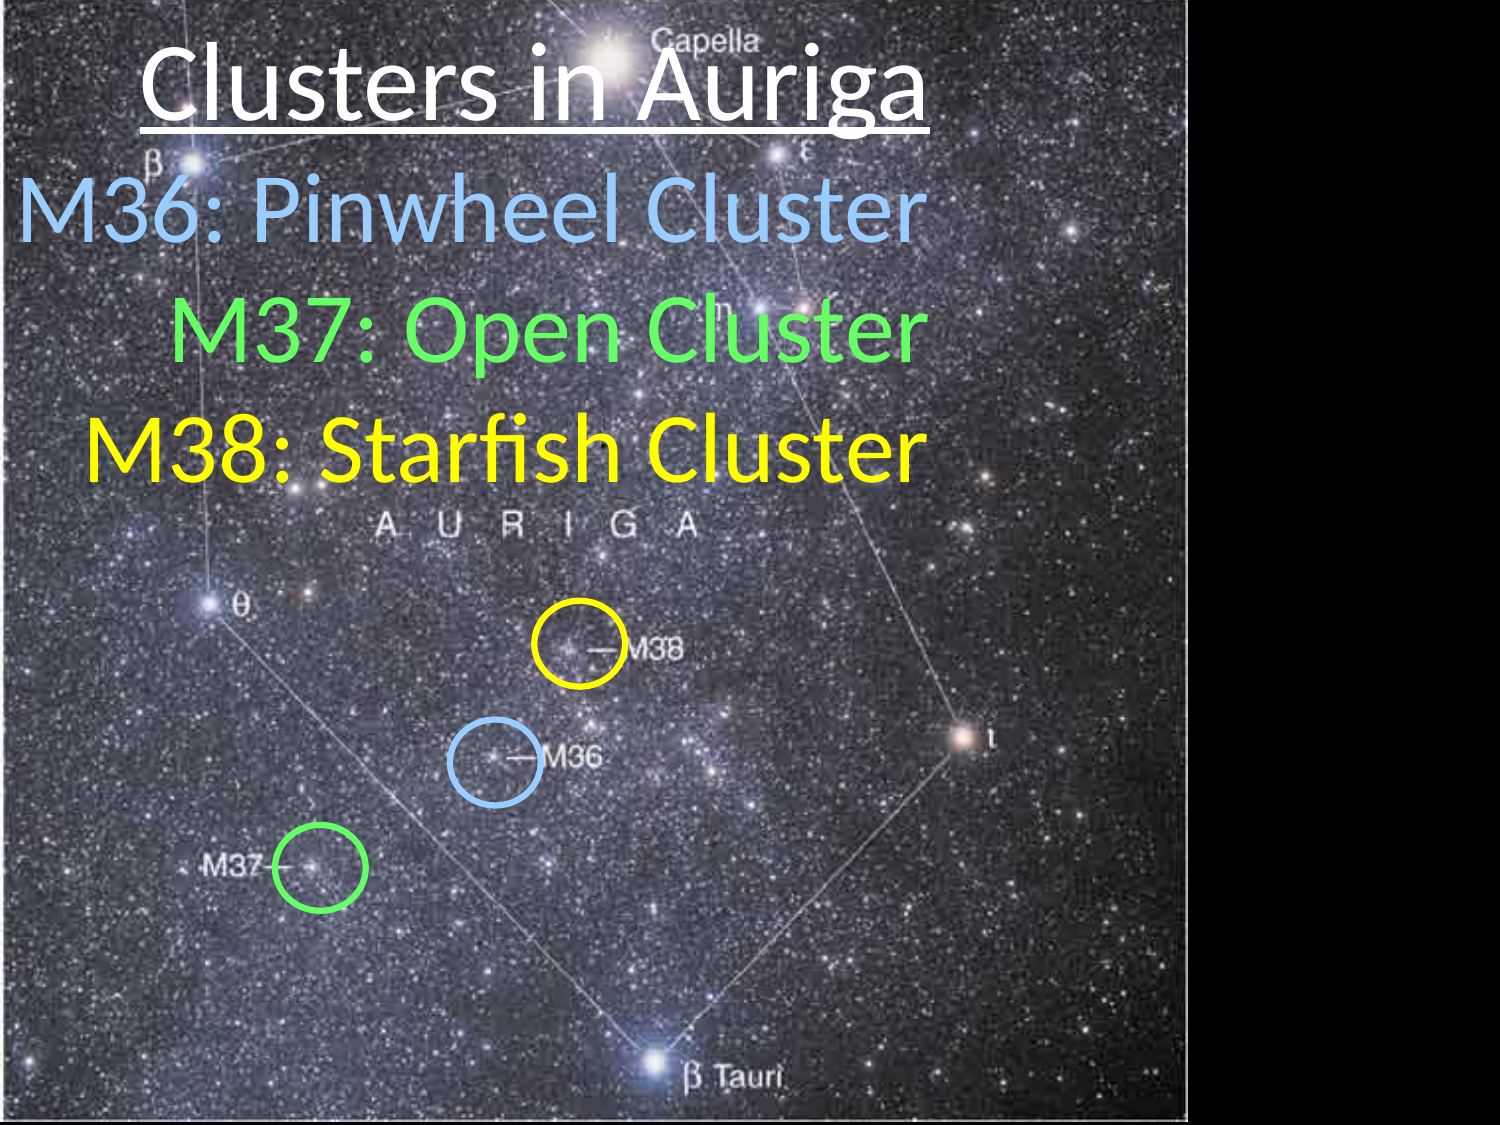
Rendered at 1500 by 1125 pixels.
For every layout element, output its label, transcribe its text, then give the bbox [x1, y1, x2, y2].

picture [0, 515, 1188, 1122]
text_box Clusters in Auriga M36: Pinwheel Cluster M37: Open Cluster M38: Starfish Cluster [0, 0, 1500, 515]
